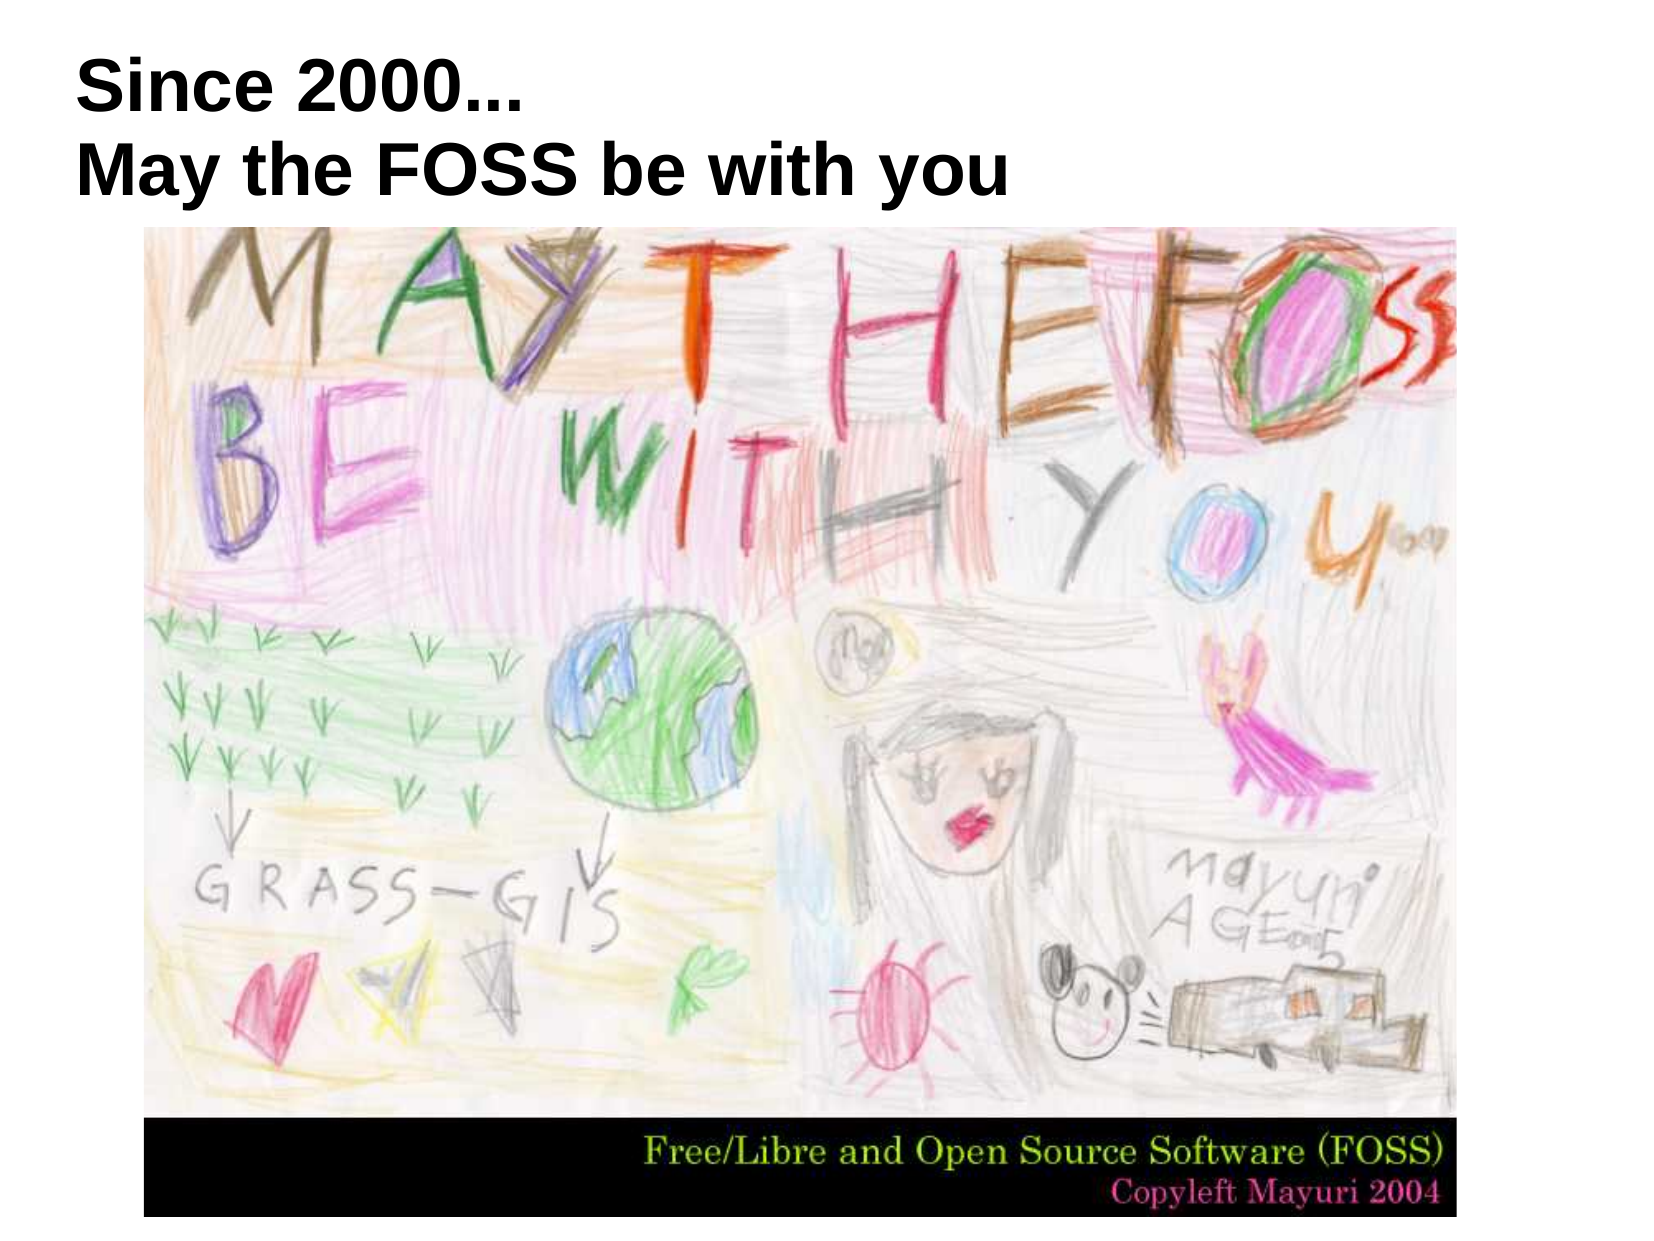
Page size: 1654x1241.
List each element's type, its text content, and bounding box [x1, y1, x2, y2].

picture [143, 227, 1457, 1217]
text_box Since 2000... May the FOSS be with you [60, 35, 1195, 245]
